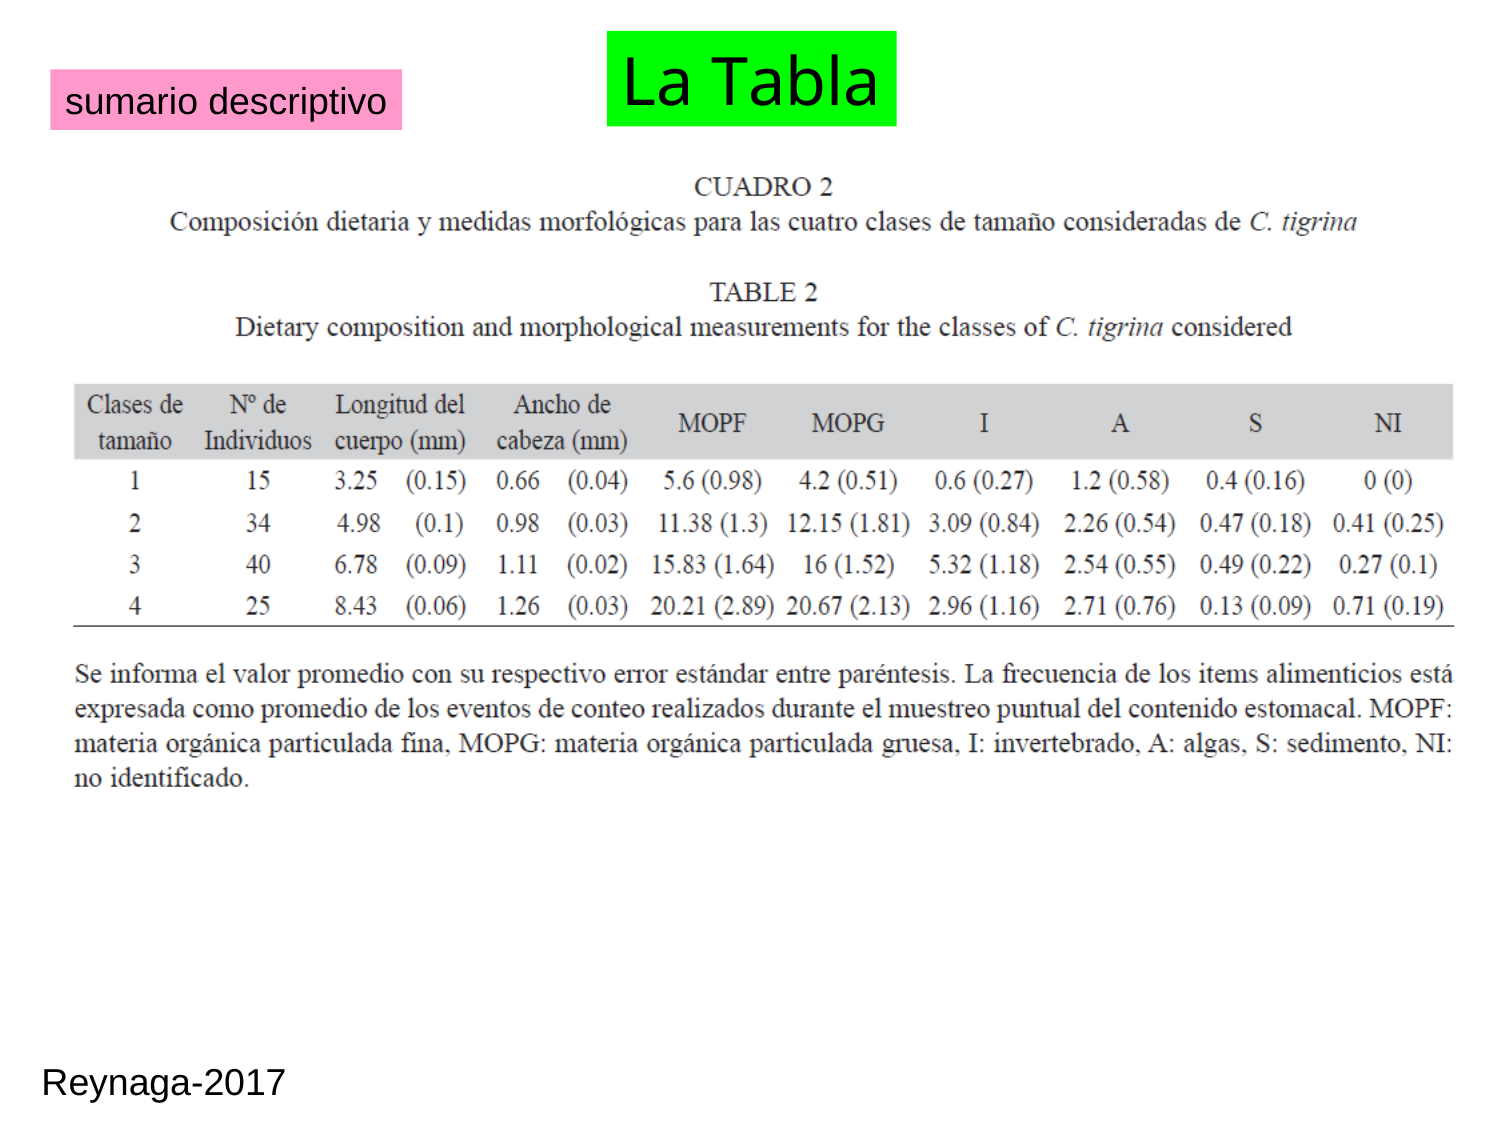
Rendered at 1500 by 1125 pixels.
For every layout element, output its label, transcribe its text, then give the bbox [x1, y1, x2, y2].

text_box La Tabla [606, 30, 897, 127]
text_box sumario descriptivo [50, 69, 403, 130]
picture [32, 160, 1468, 789]
text_box Reynaga-2017 [26, 1049, 302, 1111]
